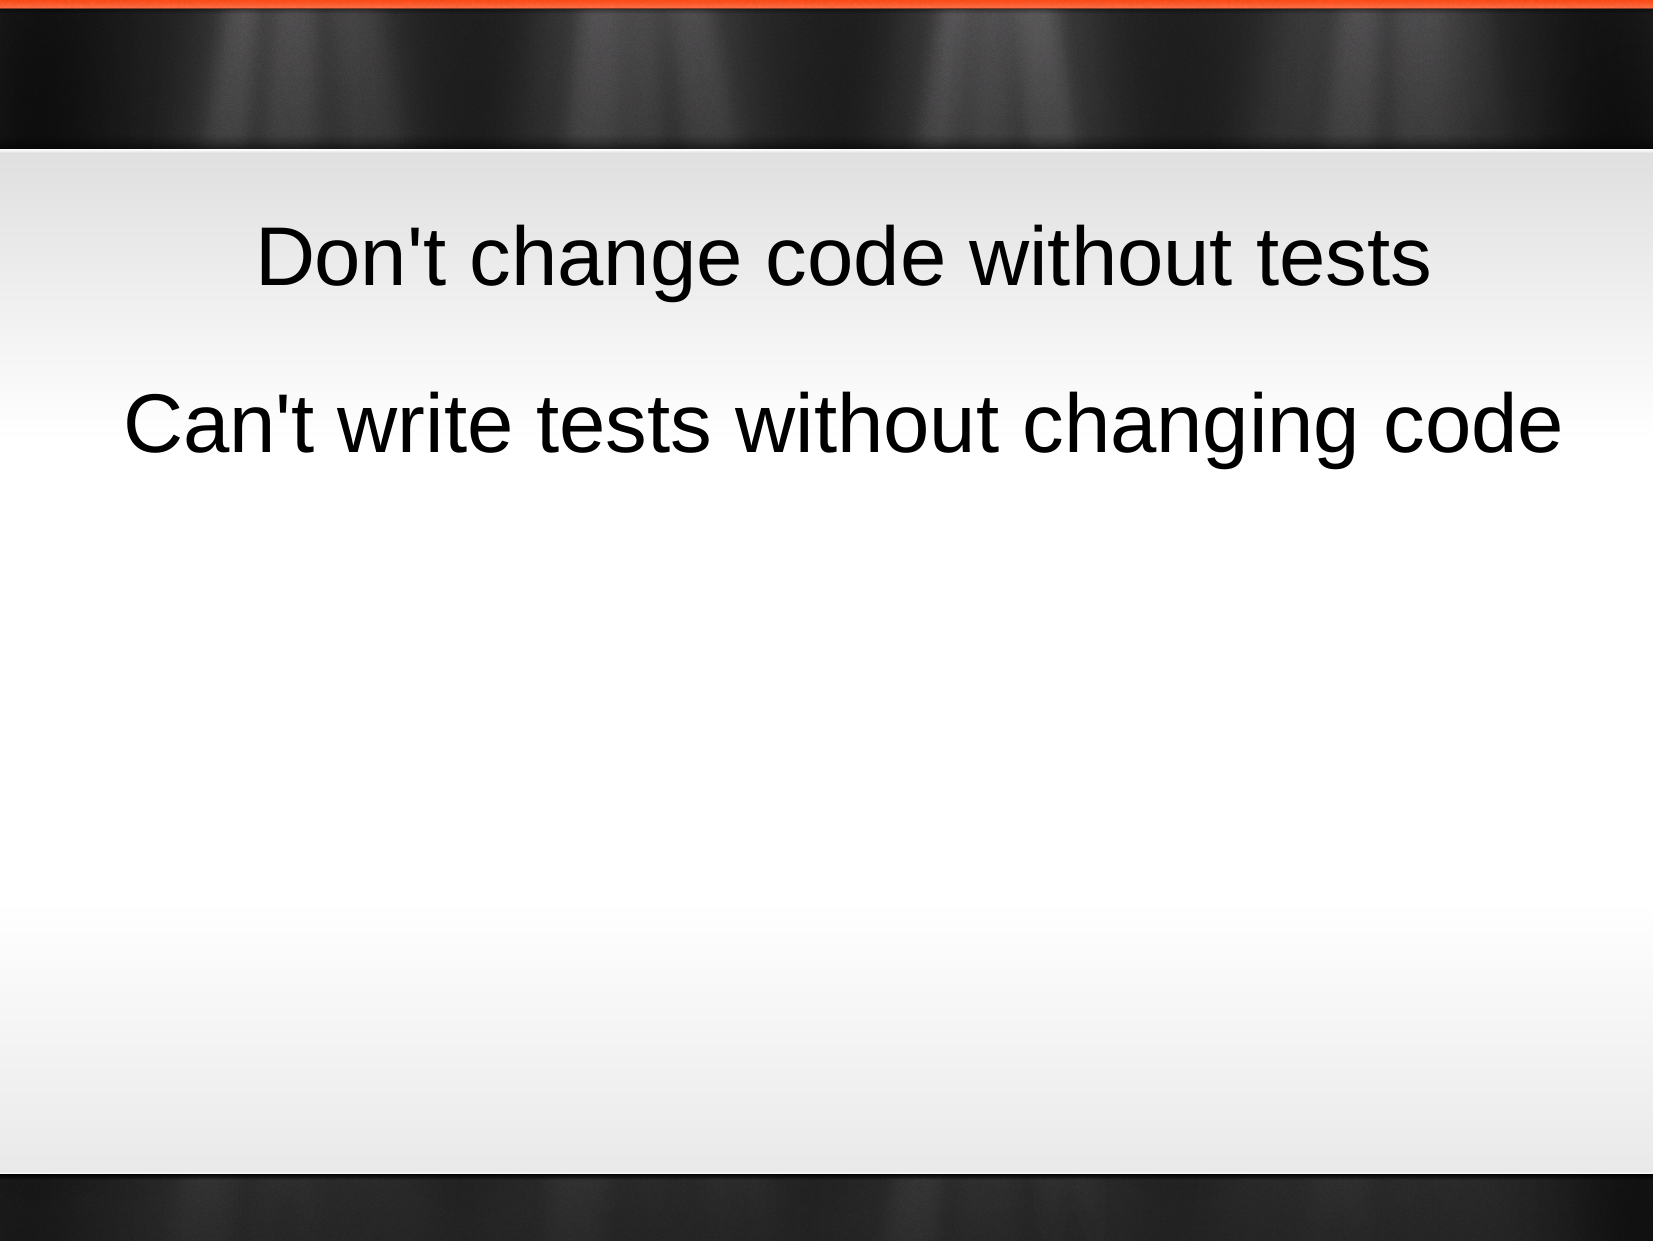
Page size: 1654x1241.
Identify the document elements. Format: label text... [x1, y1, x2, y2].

subtitle Don't change code without tests Can't write tests without changing code [100, 6, 1588, 1125]
picture [0, 0, 1653, 1241]
